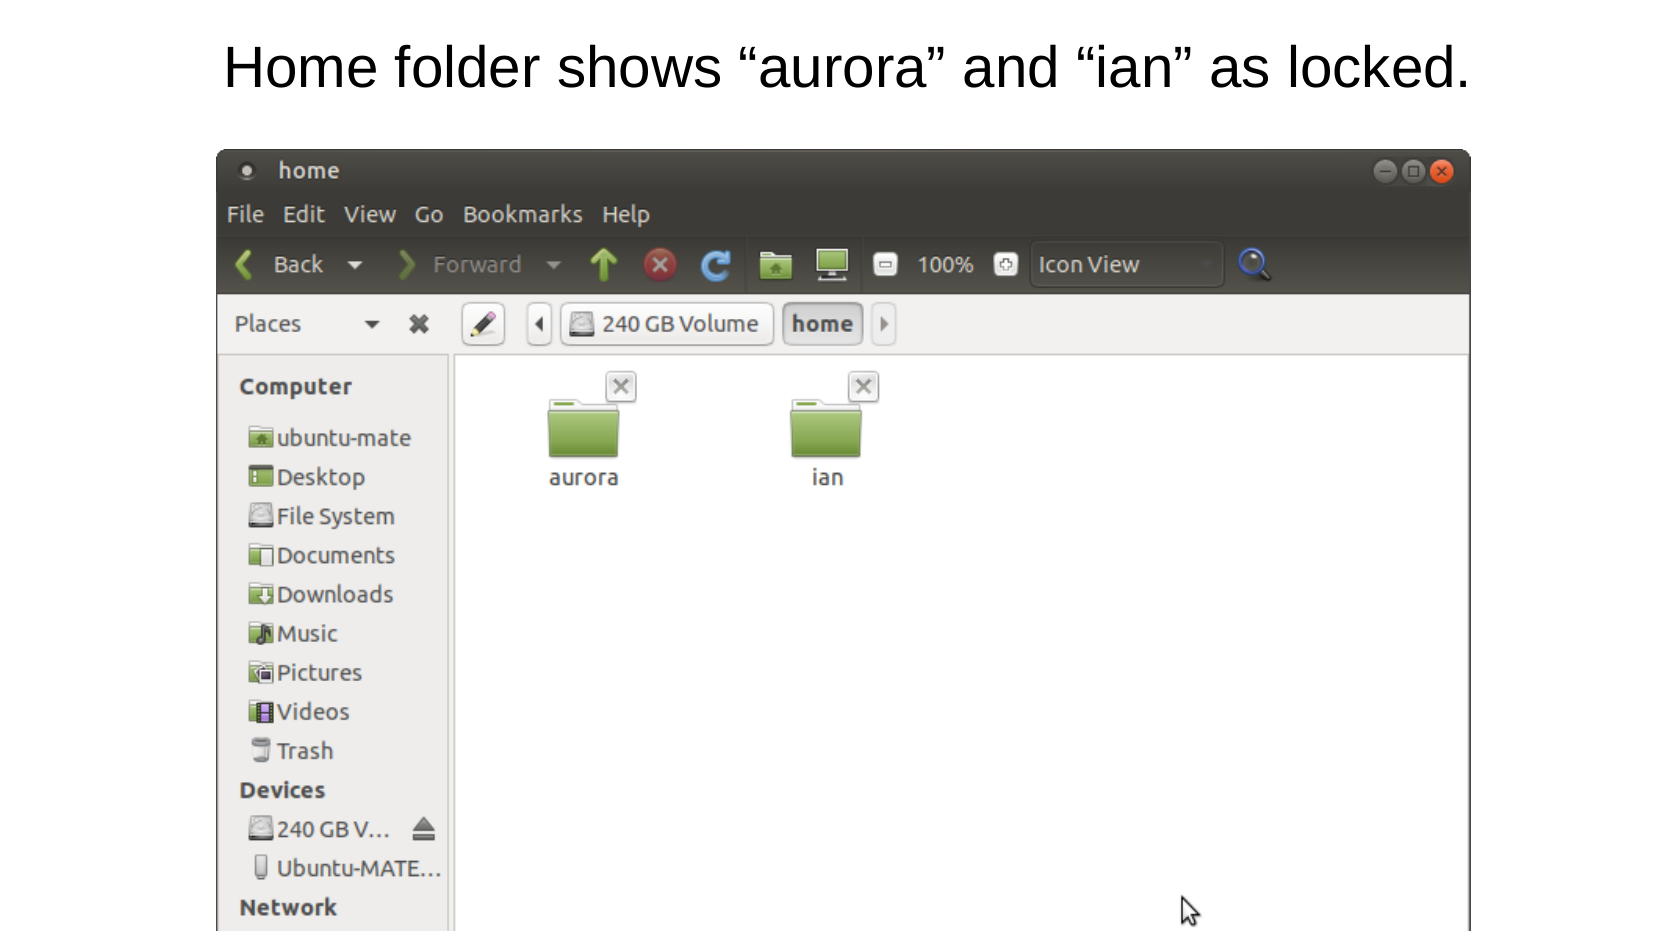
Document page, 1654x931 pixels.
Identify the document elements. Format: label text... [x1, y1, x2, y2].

picture [216, 149, 1471, 931]
title Home folder shows “aurora” and “ian” as locked. [35, 21, 1626, 115]
